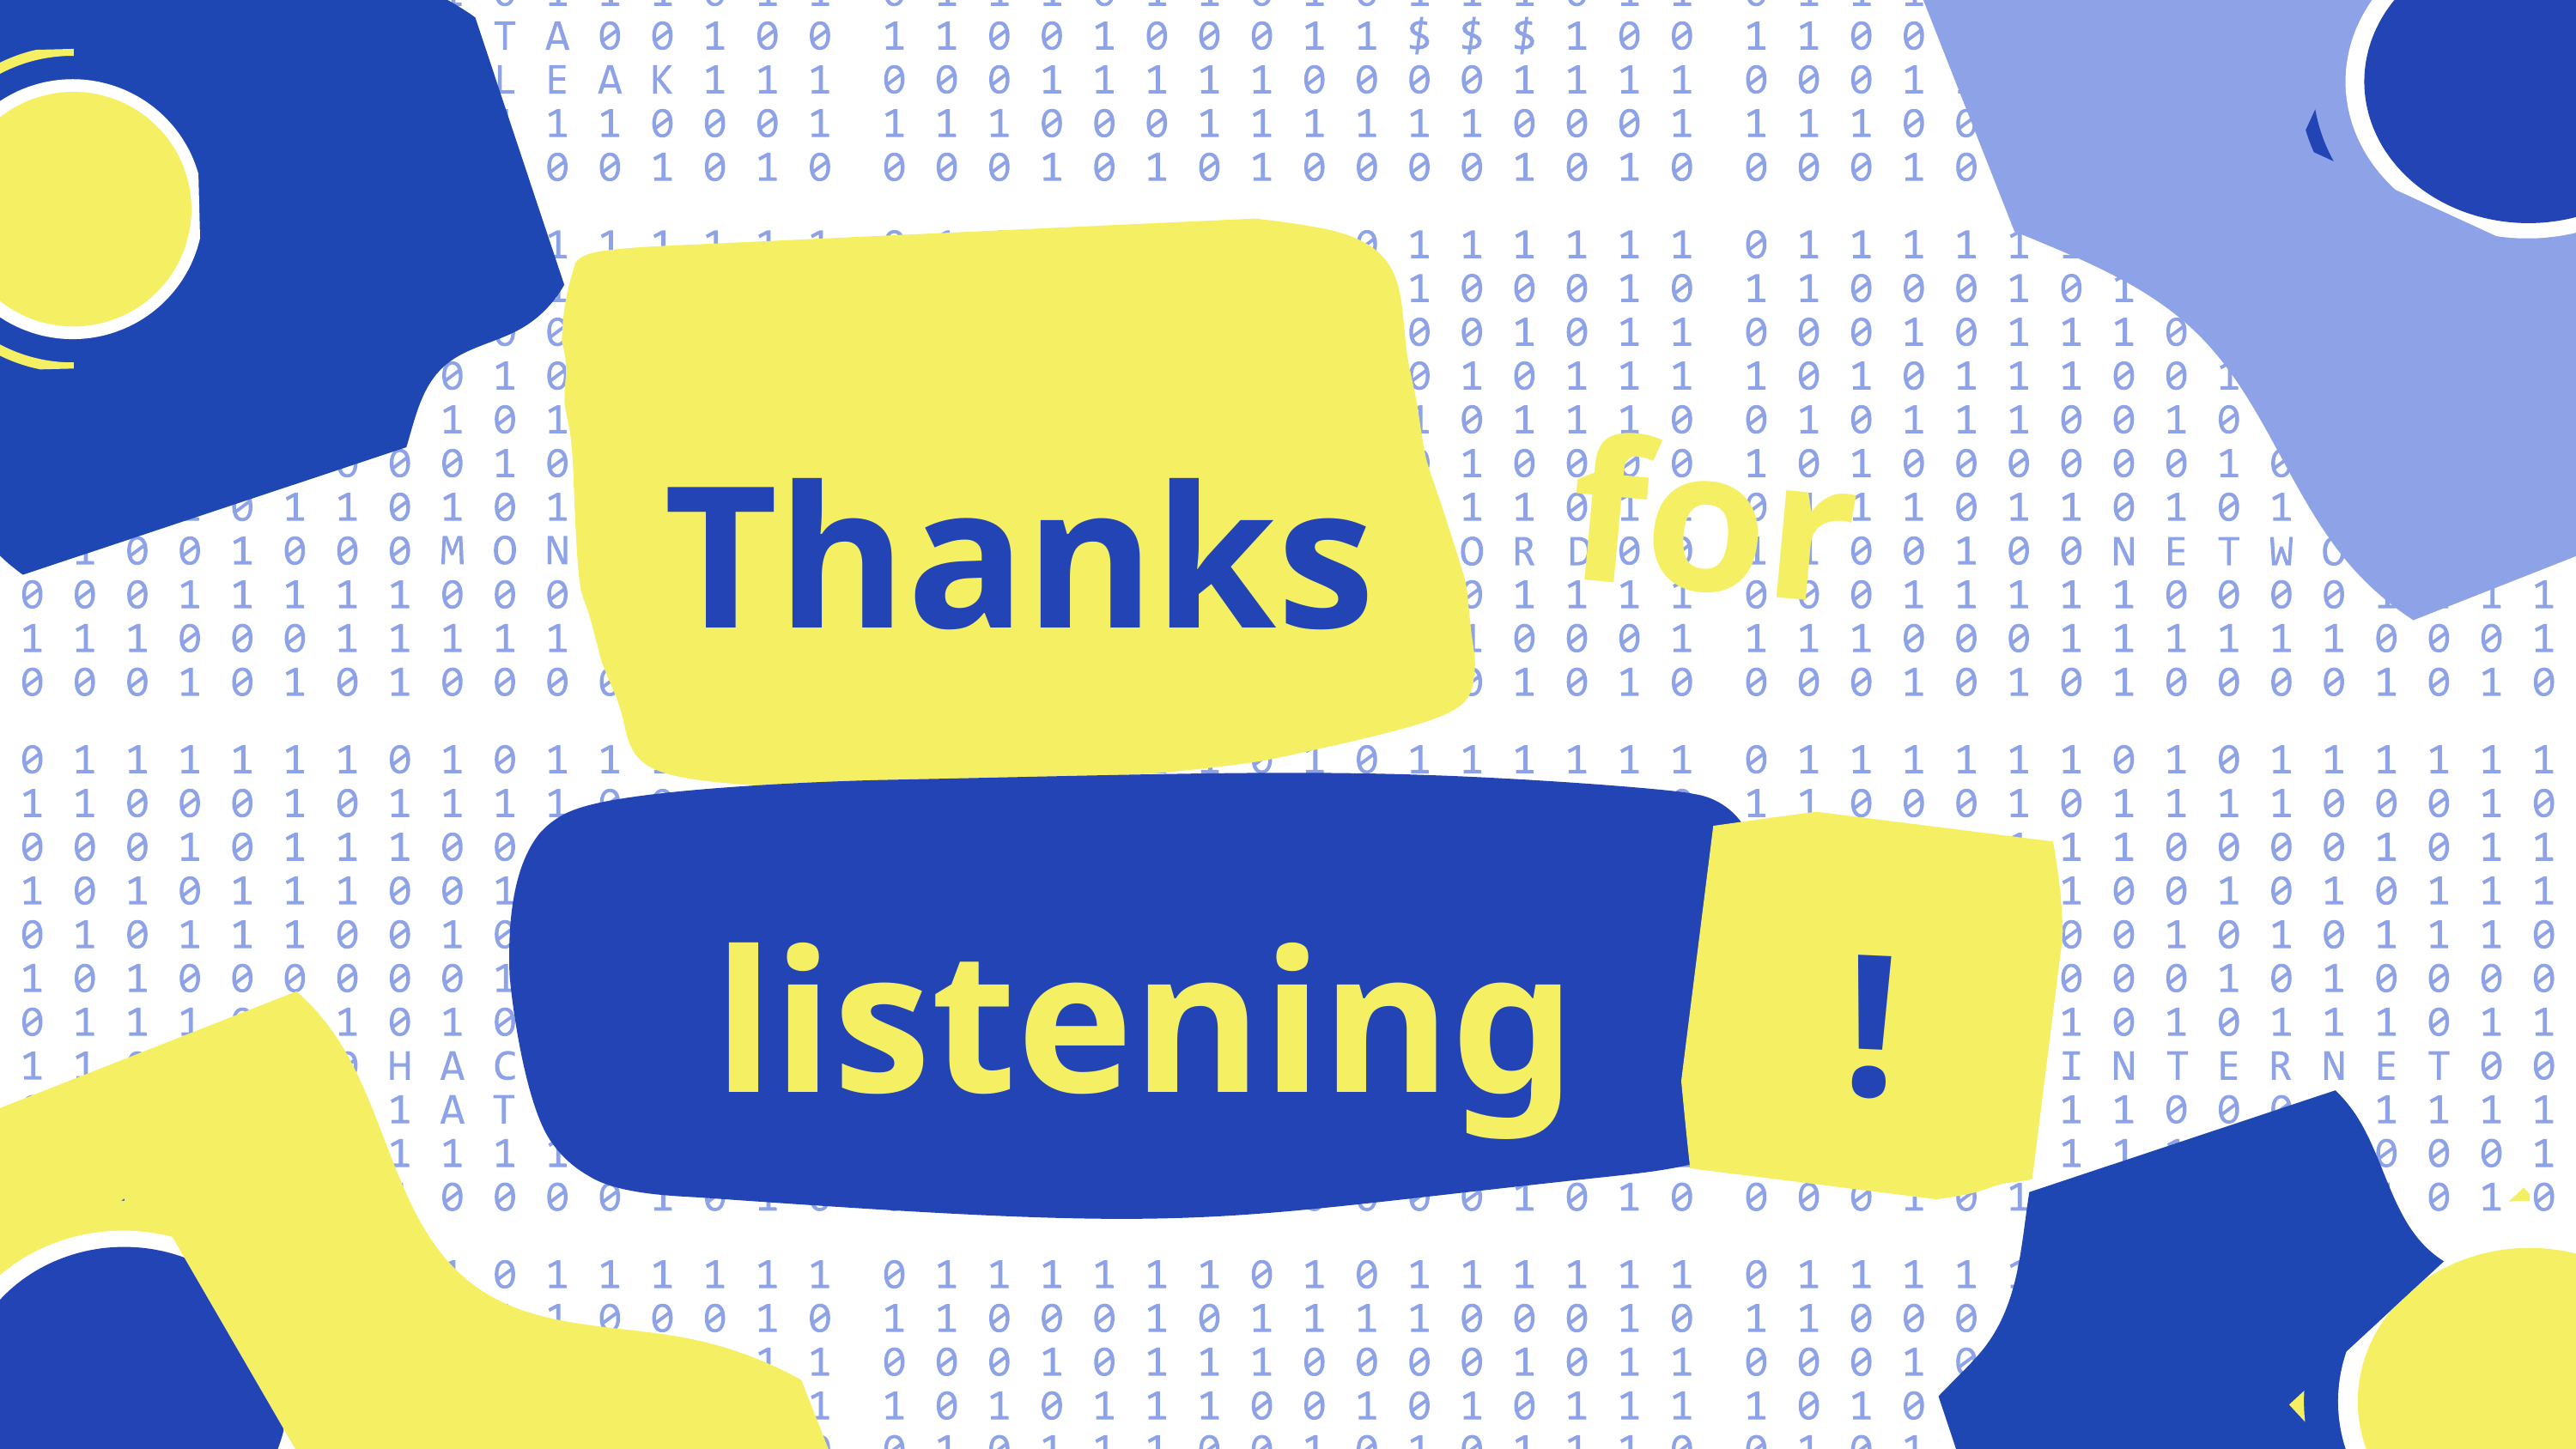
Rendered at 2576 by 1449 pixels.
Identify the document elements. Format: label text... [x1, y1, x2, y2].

text_box ! [1778, 856, 1968, 1131]
text_box Thanks [629, 391, 1411, 658]
text_box [0, 0, 2576, 1449]
text_box for [1528, 340, 1905, 639]
text_box listening [683, 856, 1607, 1124]
